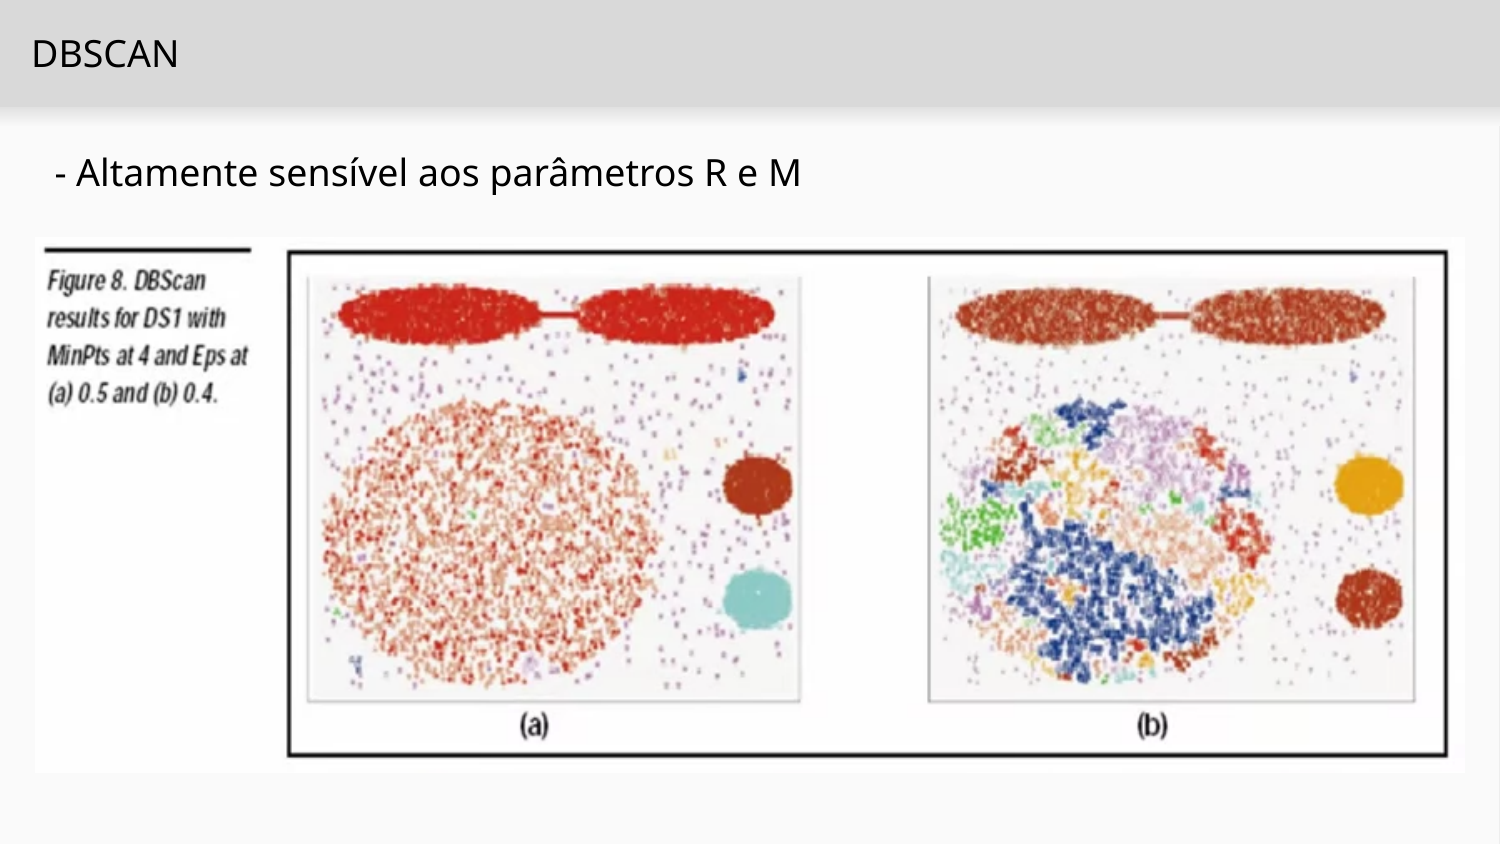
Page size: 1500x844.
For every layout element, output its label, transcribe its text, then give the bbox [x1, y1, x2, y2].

title DBSCAN [16, 2, 1464, 102]
list - Altamente sensível aos parâmetros R e M [39, 133, 1435, 237]
picture [35, 237, 1465, 773]
